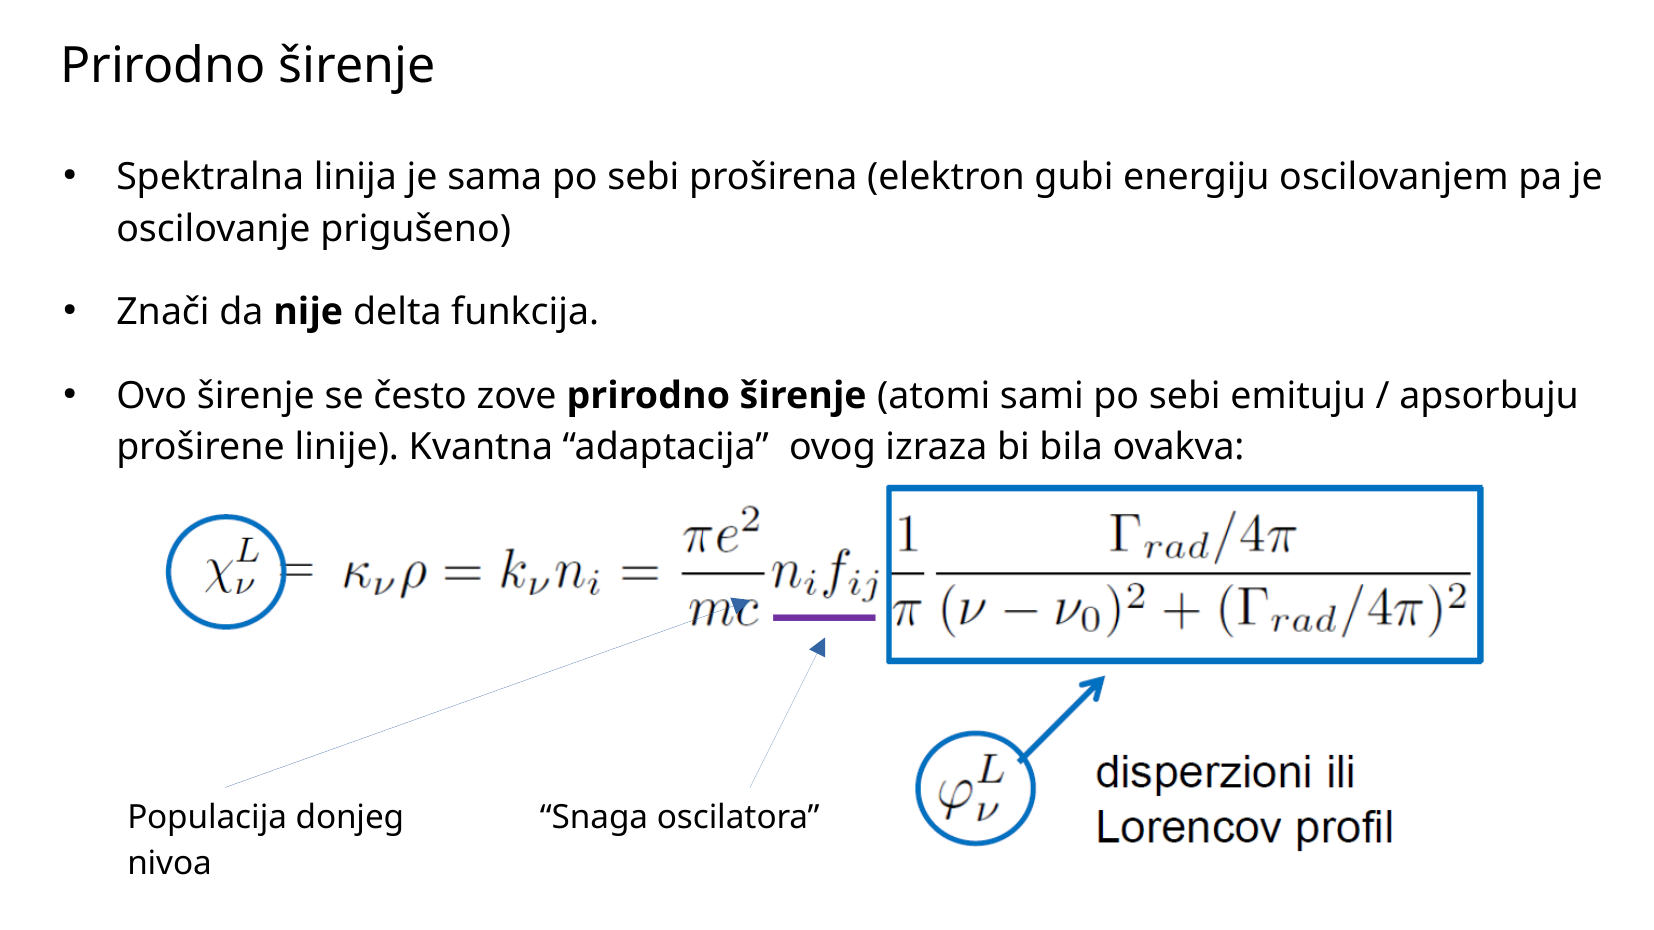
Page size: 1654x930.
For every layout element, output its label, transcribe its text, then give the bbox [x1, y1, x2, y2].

title Prirodno širenje [59, 13, 1648, 113]
text_box “Snaga oscilatora” [525, 785, 901, 841]
text_box Populacija donjeg nivoa [112, 785, 488, 880]
list Spektralna linija je sama po sebi proširena (elektron gubi energiju oscilovanjem pa je oscilovanje prigušeno) Znači da nije delta funkcija. Ovo širenje se često zove prirodno širenje (atomi sami po sebi emituju / apsorbuju proširene linije). Kvantna “adaptacija” ovog izraza bi bila ovakva: [45, 149, 1635, 880]
picture [151, 473, 1502, 863]
